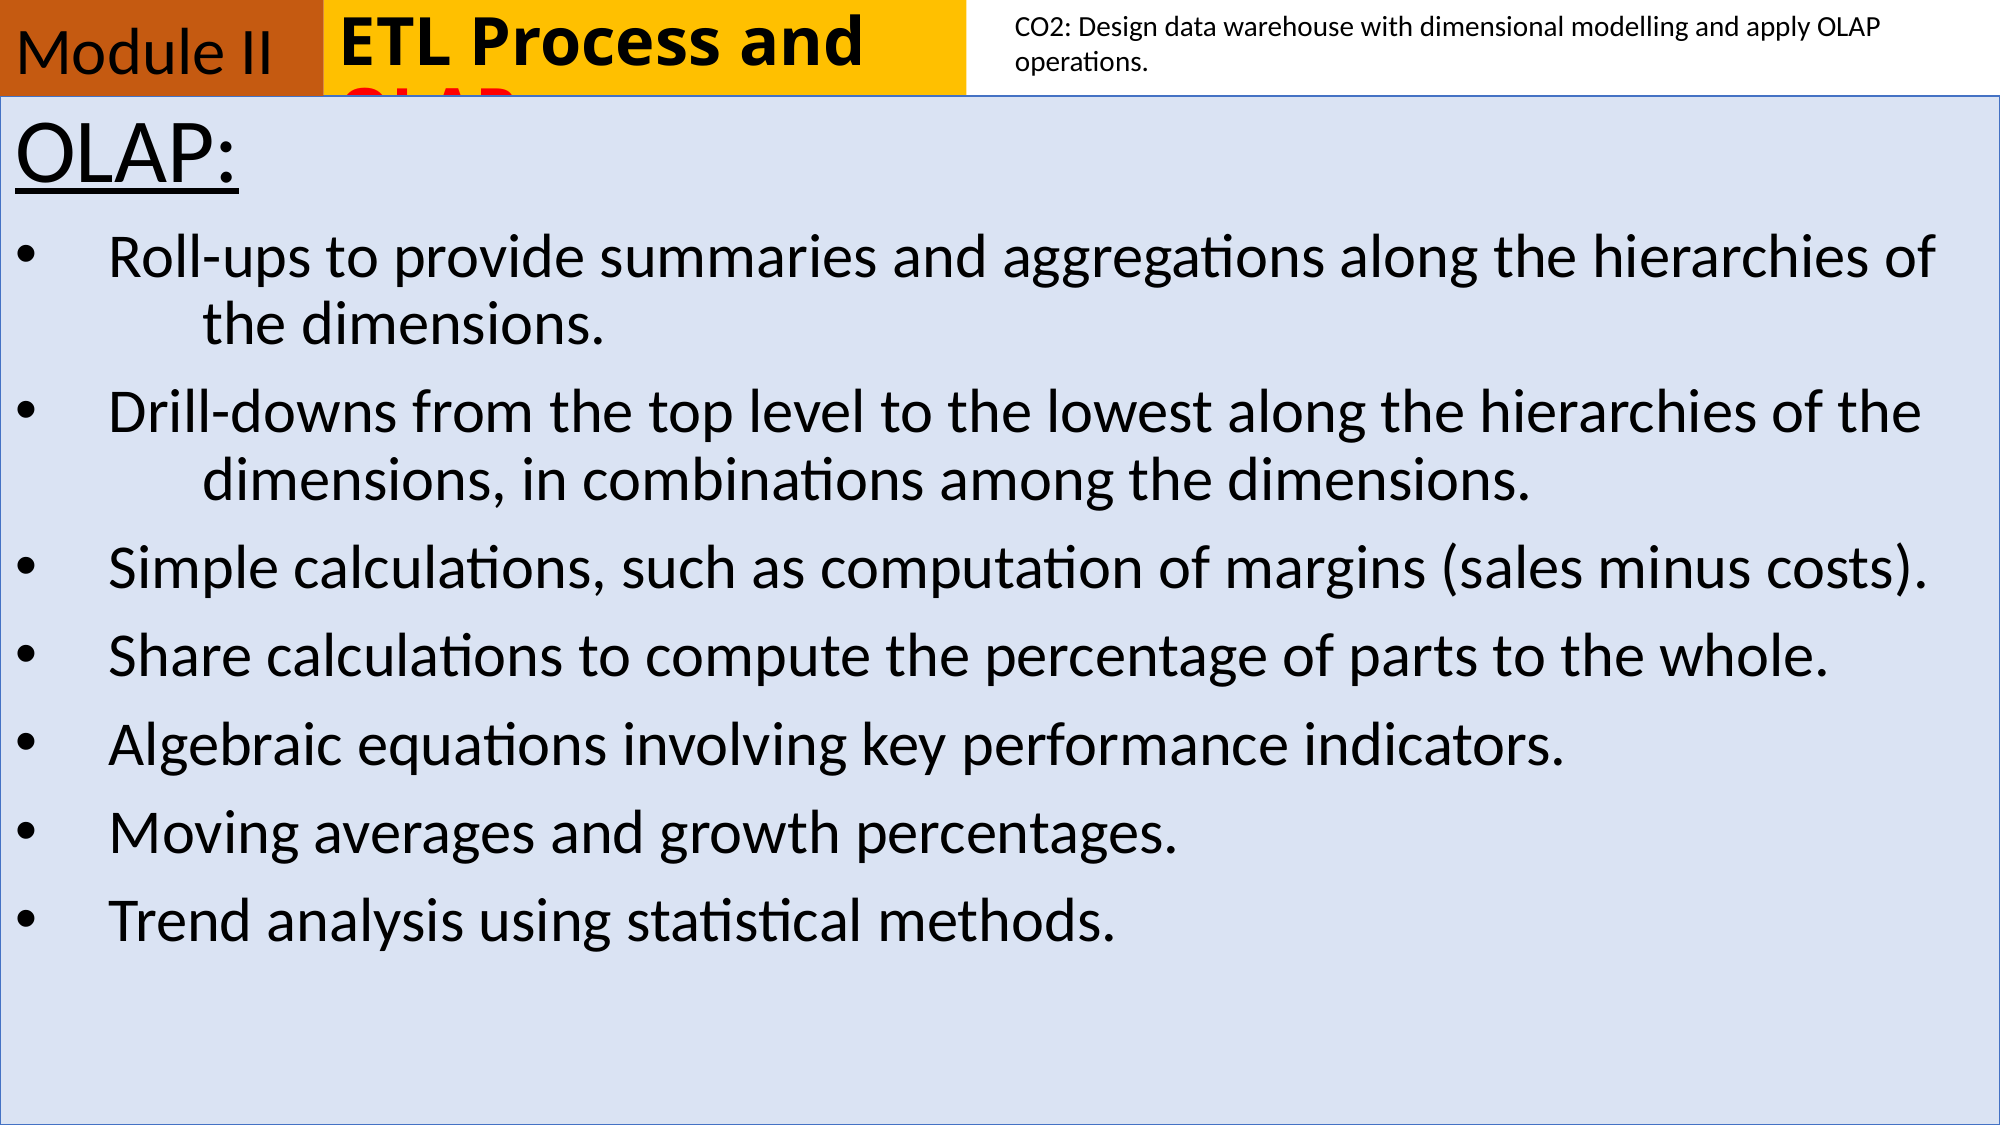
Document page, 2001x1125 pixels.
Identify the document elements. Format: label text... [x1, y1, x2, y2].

text_box CO2: Design data warehouse with dimensional modelling and apply OLAP operations. [999, 0, 2000, 122]
subtitle OLAP: Roll-ups to provide summaries and aggregations along the hierarchies of the dimensions. Drill-downs from the top level to the lowest along the hierarchies of the dimensions, in combinations among the dimensions. Simple calculations, such as computation of margins (sales minus costs). Share calculations to compute the percentage of parts to the whole. Algebraic equations involving key performance indicators. Moving averages and growth percentages. Trend analysis using statistical methods. [0, 95, 2000, 1125]
title ETL Process and OLAP: [324, 0, 967, 95]
text_box Module II [0, 0, 324, 96]
